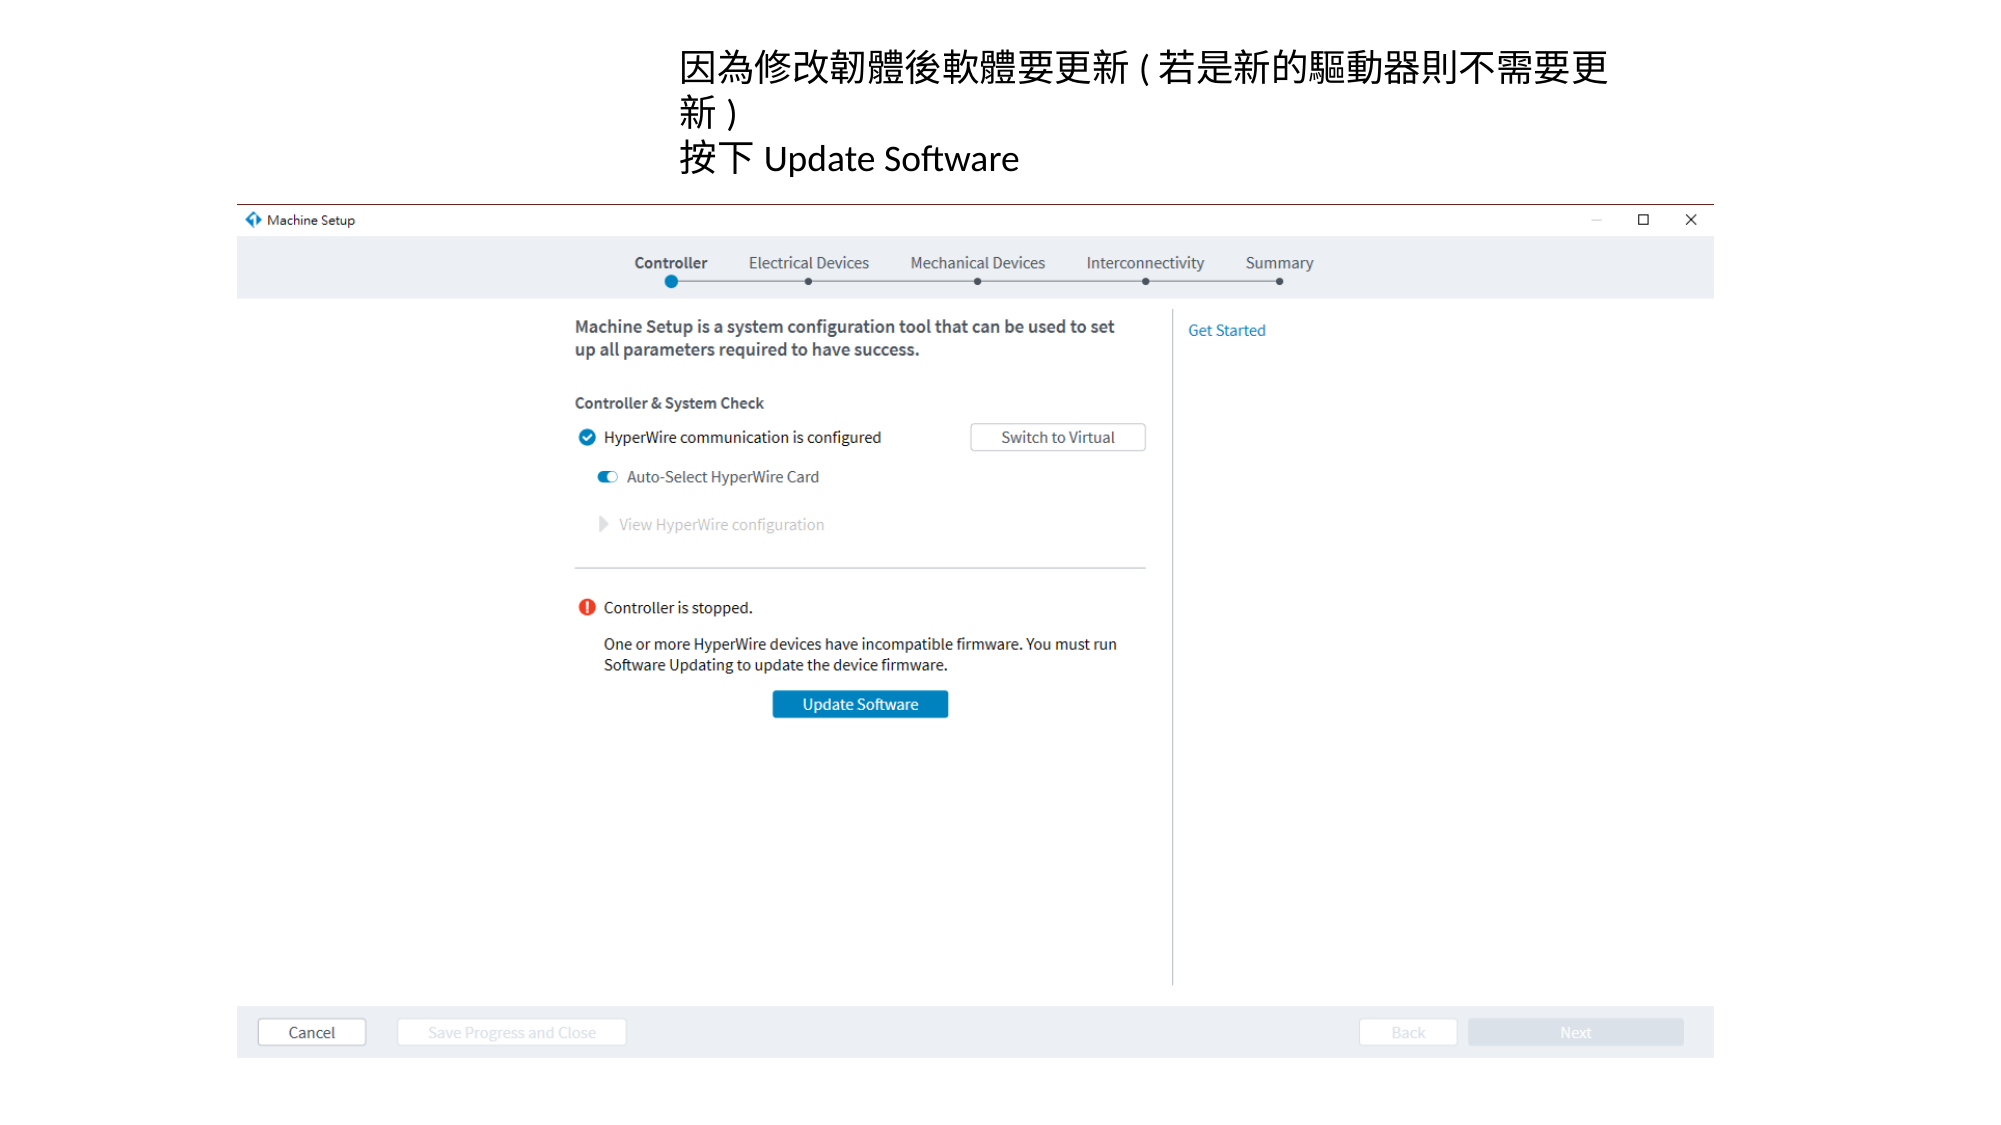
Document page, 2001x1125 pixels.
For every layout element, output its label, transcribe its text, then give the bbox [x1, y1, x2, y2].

picture [237, 204, 1714, 1058]
text_box 因為修改韌體後軟體要更新(若是新的驅動器則不需要更新) 按下Update Software [665, 37, 1665, 187]
